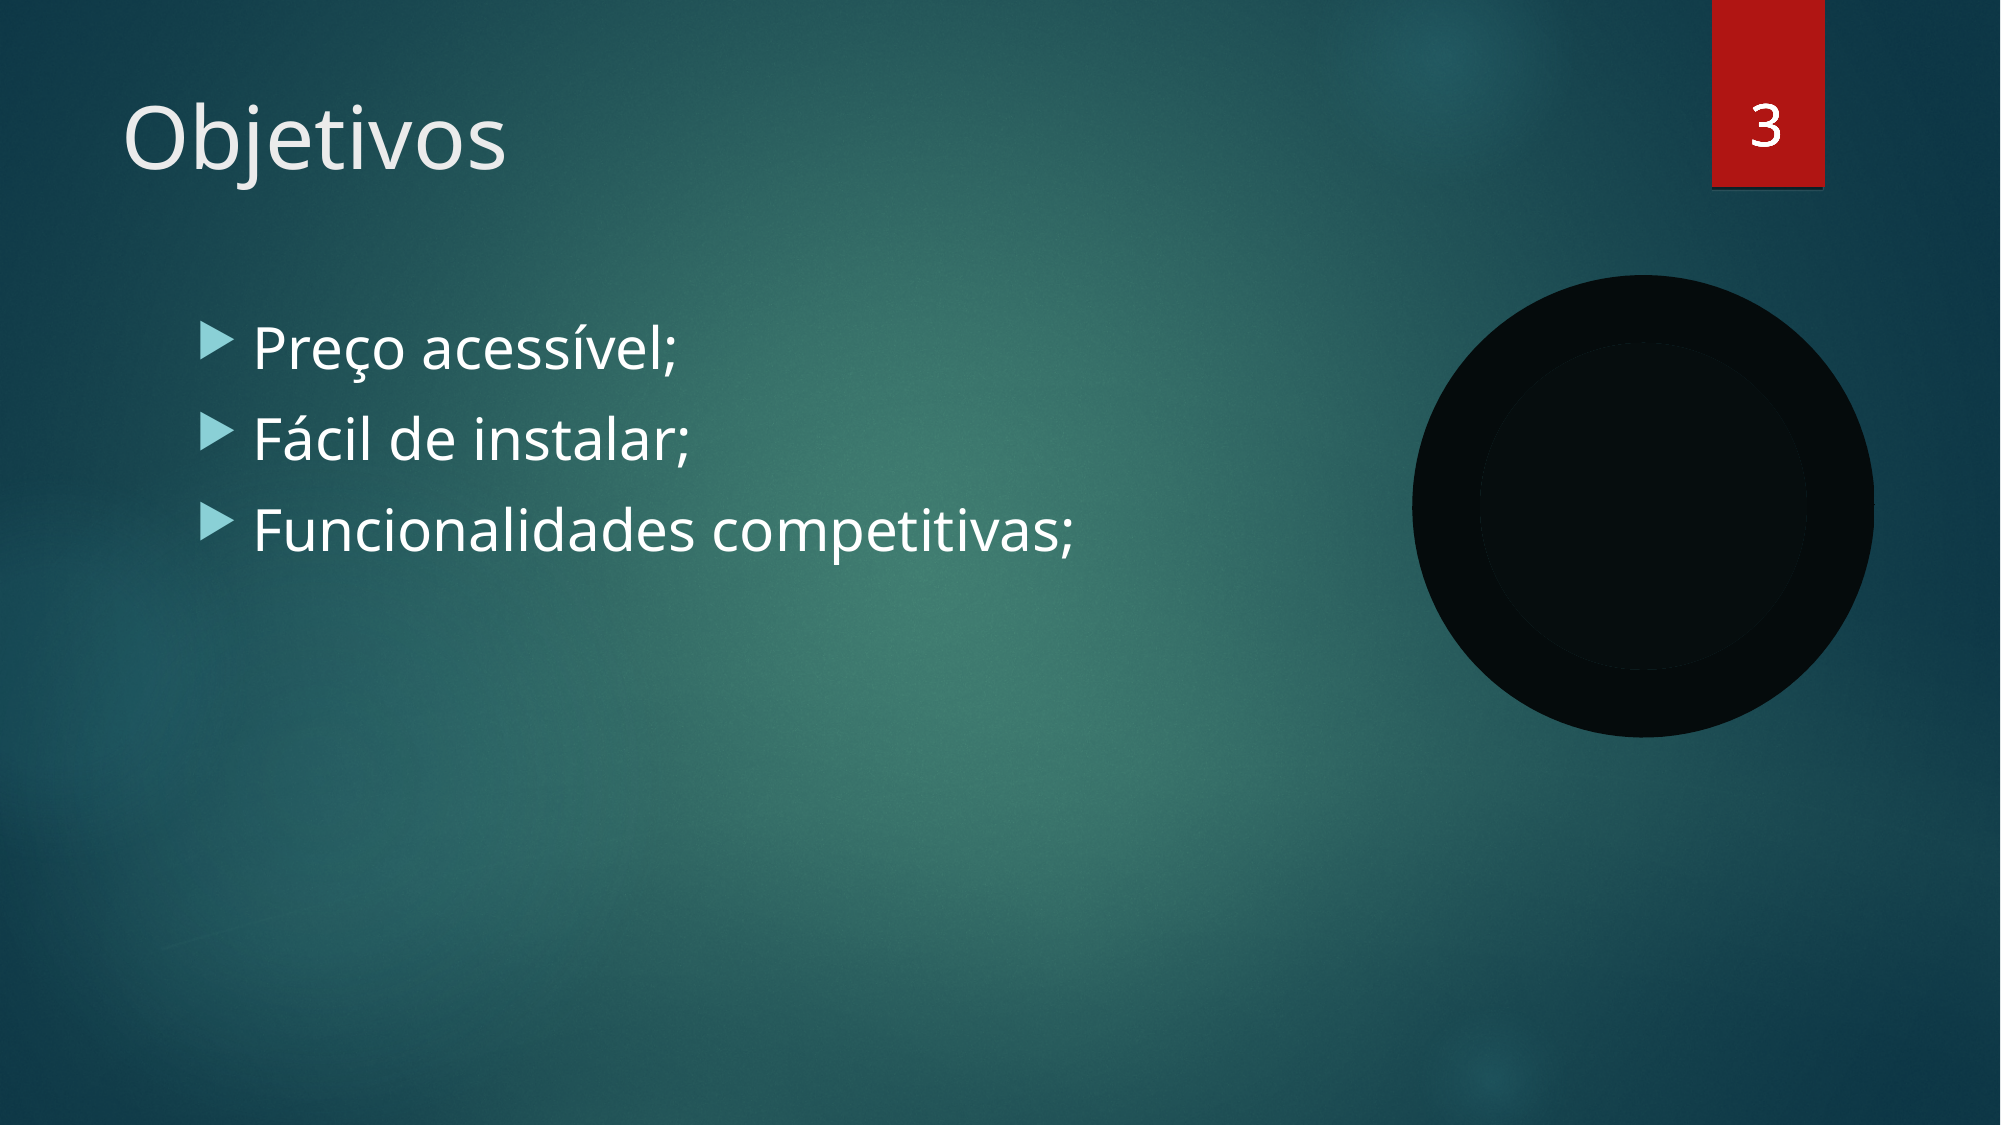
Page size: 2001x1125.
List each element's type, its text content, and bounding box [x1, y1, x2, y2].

text_box [1698, 48, 1836, 175]
list Preço acessível; Fácil de instalar; Funcionalidades competitivas; [181, 304, 1649, 1026]
title Objetivos [106, 74, 1649, 305]
